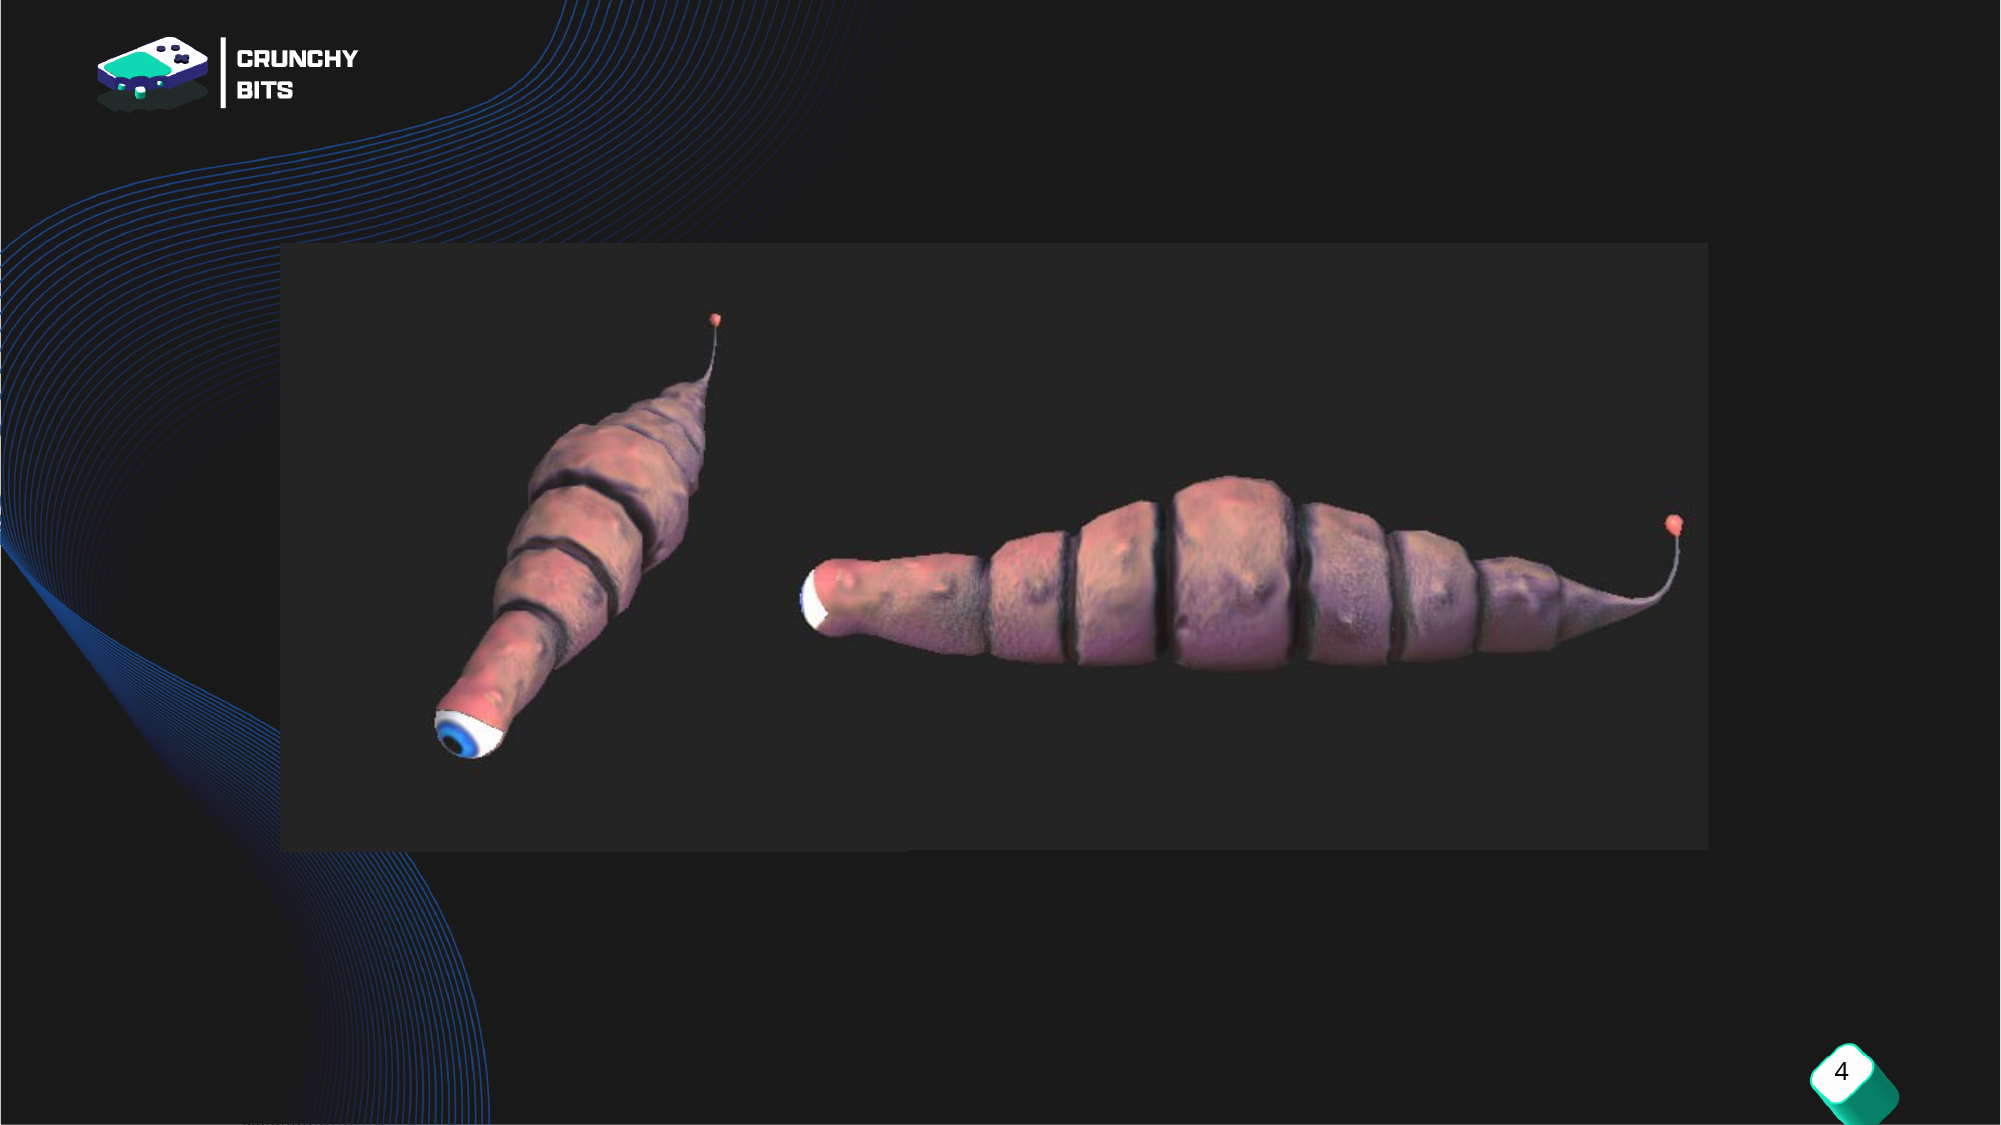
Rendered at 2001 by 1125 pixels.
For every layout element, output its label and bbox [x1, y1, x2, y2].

picture [280, 243, 1709, 852]
text_box [1789, 1042, 1894, 1103]
